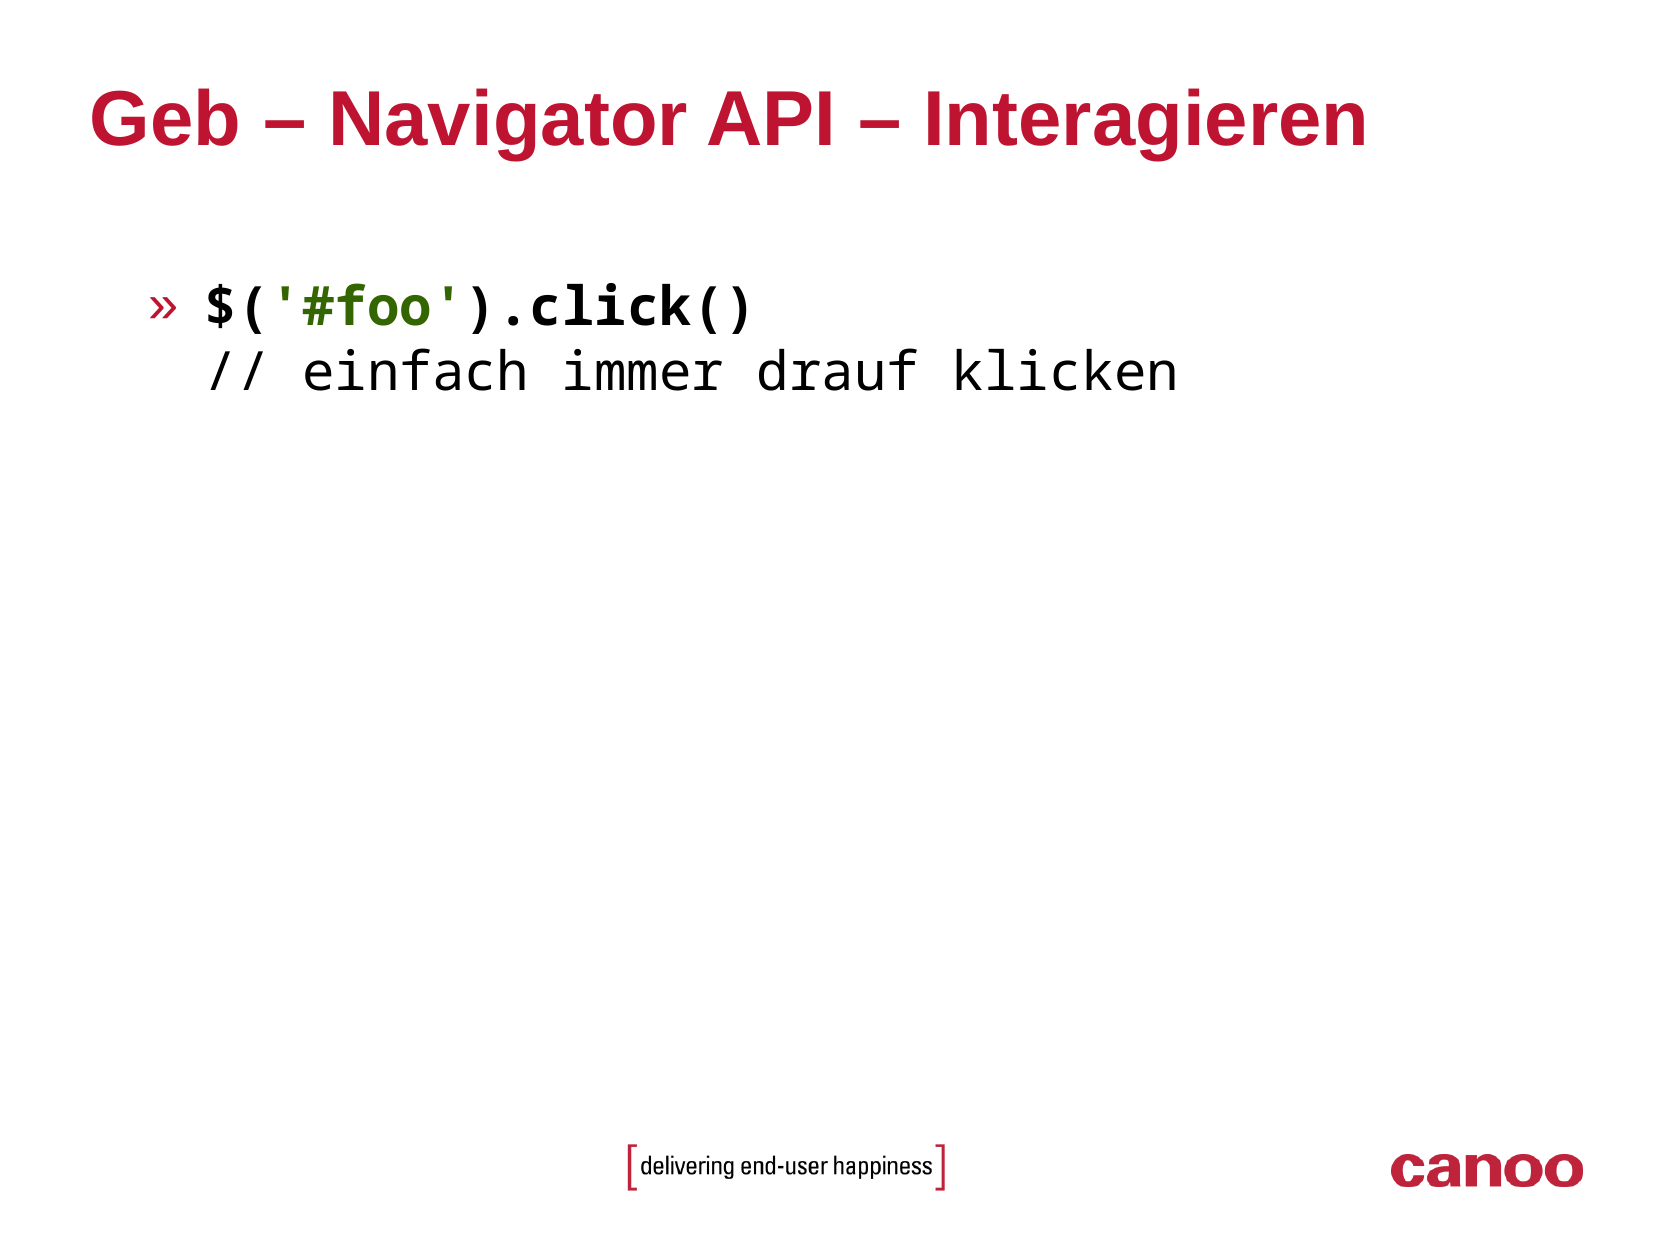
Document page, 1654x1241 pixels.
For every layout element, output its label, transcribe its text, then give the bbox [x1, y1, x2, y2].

list $('#foo').click() // einfach immer drauf klicken [134, 263, 1546, 1201]
title Geb – Navigator API – Interagieren [75, 60, 1591, 181]
picture [1546, 1154, 1583, 1187]
